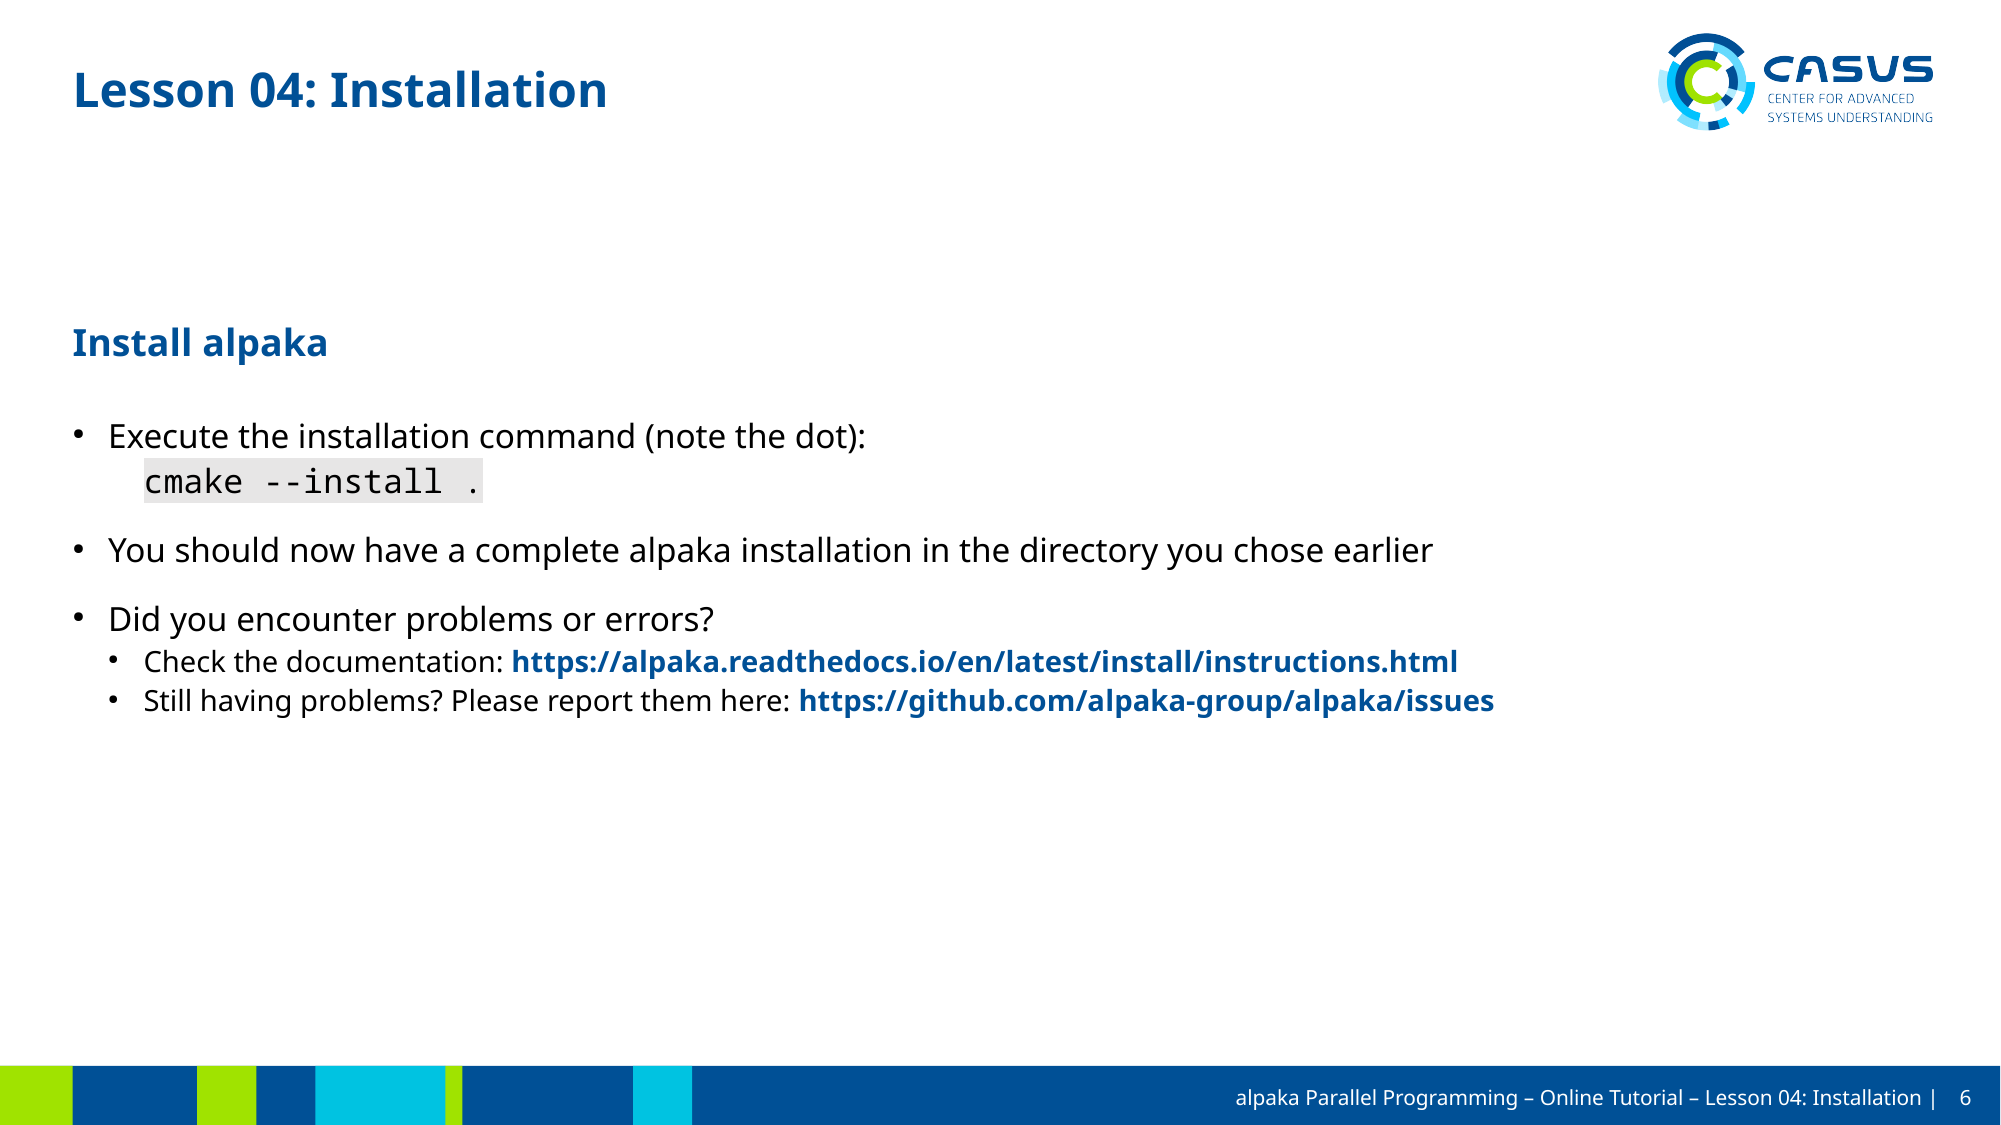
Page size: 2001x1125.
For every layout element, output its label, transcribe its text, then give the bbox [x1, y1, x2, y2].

title Lesson 04: Installation [72, 54, 1620, 123]
picture [1658, 33, 1933, 131]
list Install alpaka Execute the installation command (note the dot): cmake --install . You should now have a complete alpaka installation in the directory you chose earlier Did you encounter problems or errors? Check the documentation: https://alpaka.readthedocs.io/en/latest/install/instructions.html Still having problems? Please report them here: https://github.com/alpaka-group/alpaka/issues [72, 316, 1620, 979]
